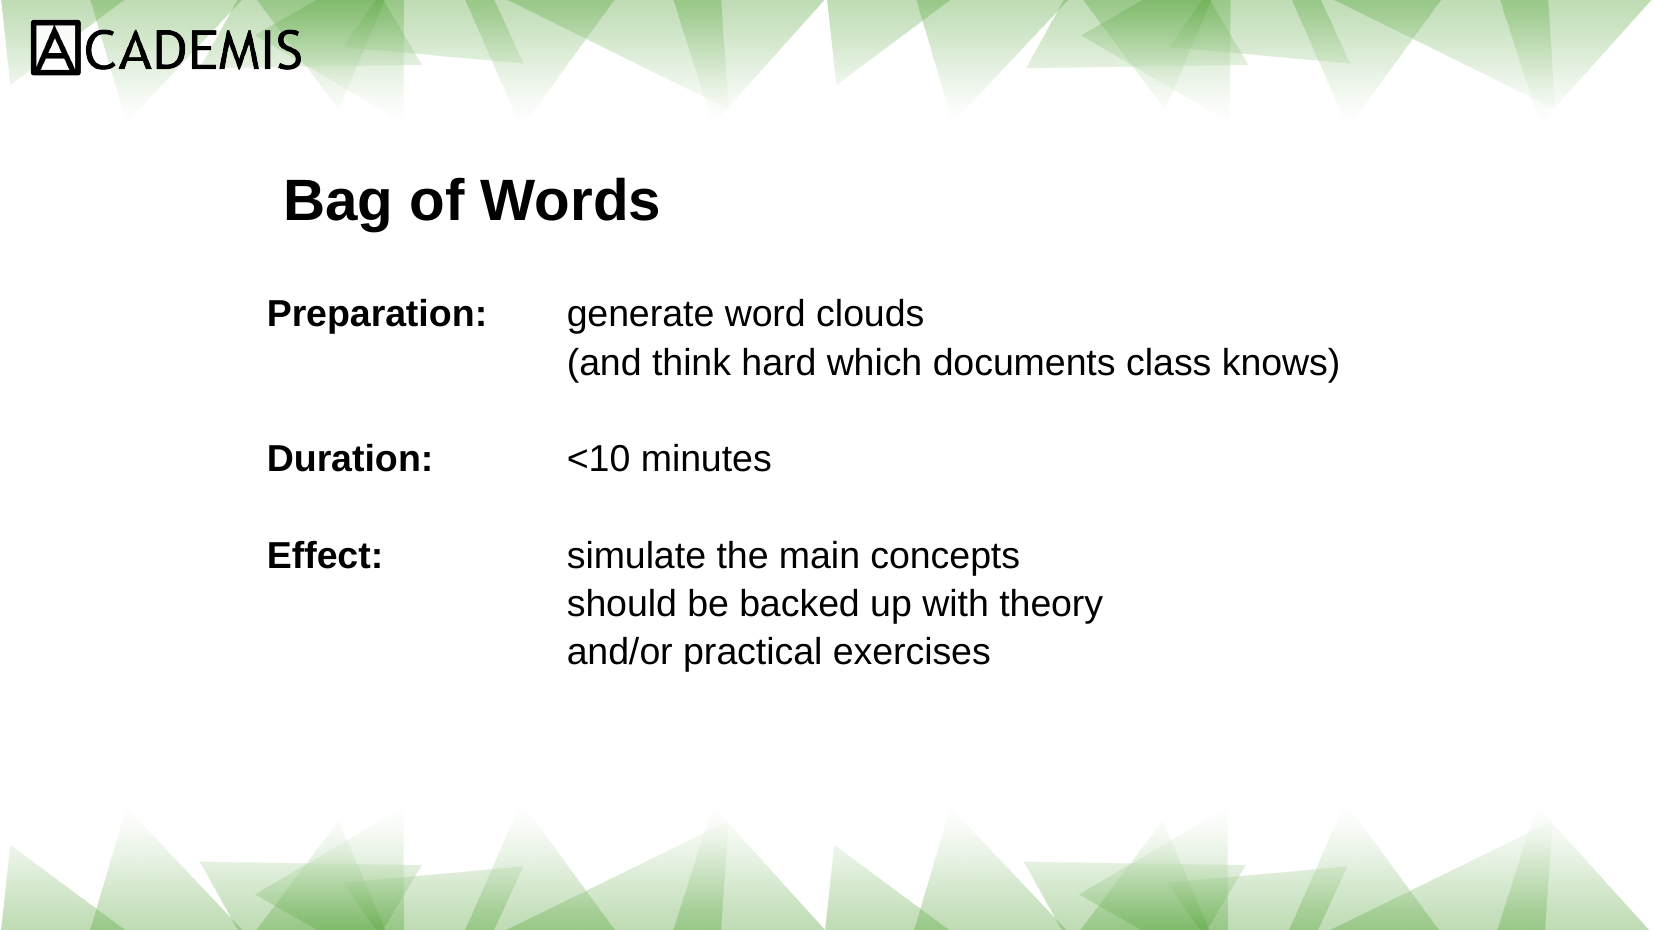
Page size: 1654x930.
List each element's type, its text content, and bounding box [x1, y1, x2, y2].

picture [0, 802, 1651, 930]
text_box Preparation: generate word clouds (and think hard which documents class knows) Duration: <10 minutes Effect: simulate the main concepts should be backed up with theory and/or practical exercises [252, 279, 1426, 681]
title Bag of Words [180, 134, 766, 233]
picture [0, 0, 1653, 128]
